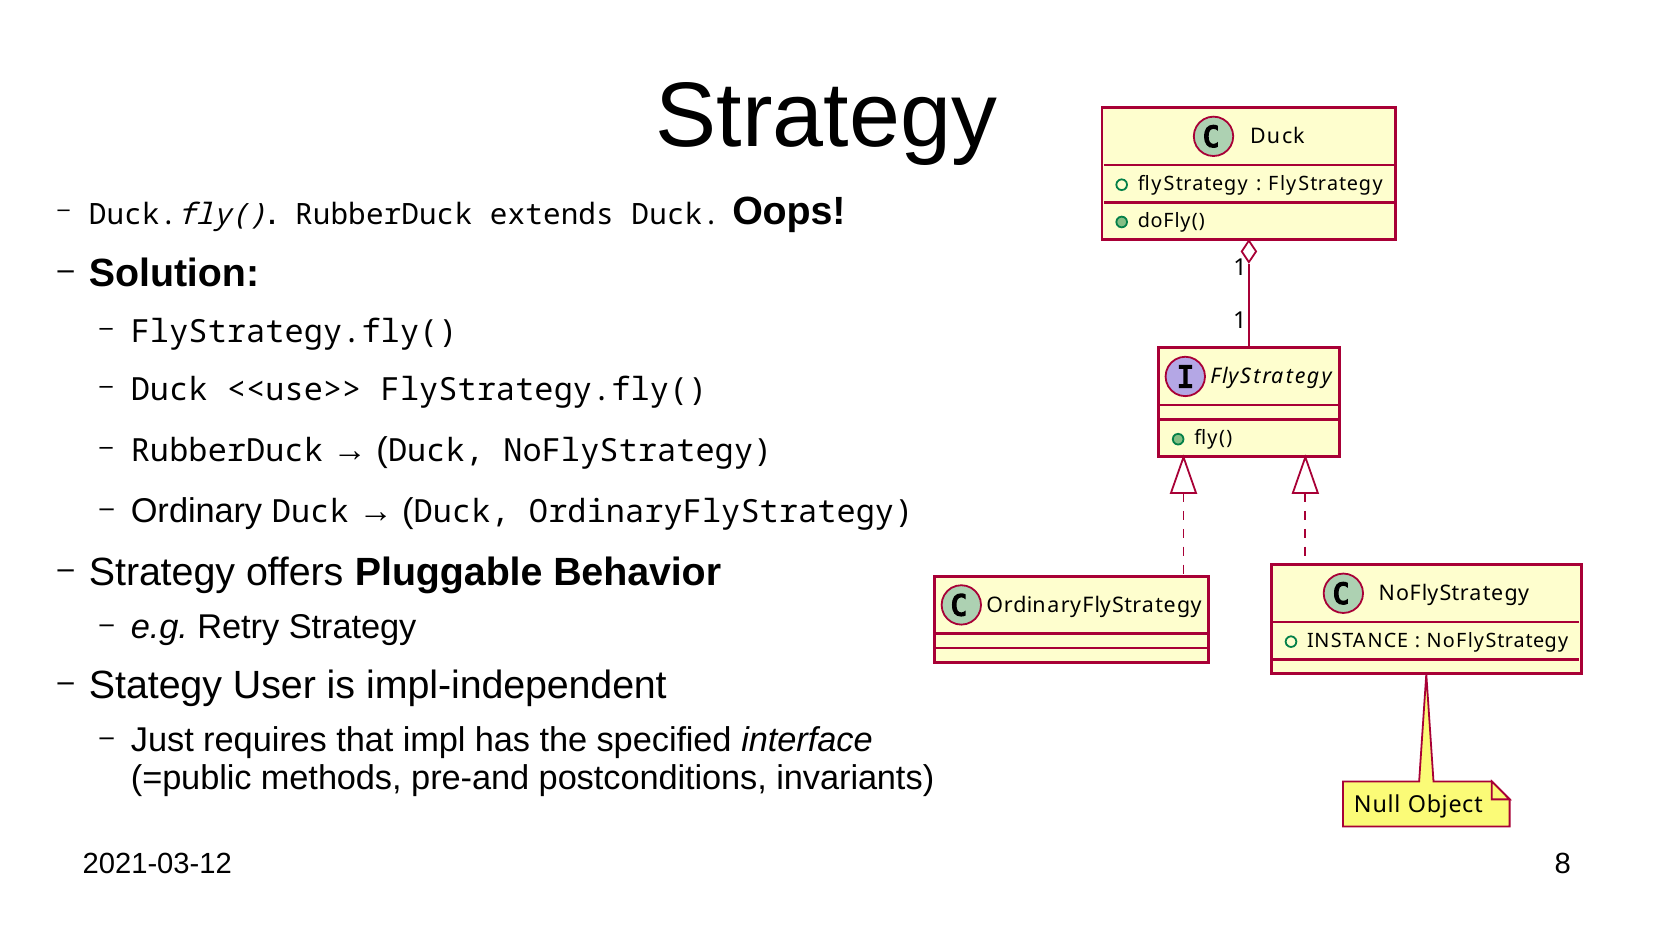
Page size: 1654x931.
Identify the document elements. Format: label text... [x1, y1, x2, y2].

title Strategy [82, 37, 1571, 188]
picture [921, 94, 1595, 840]
list Duck.fly(). RubberDuck extends Duck. Oops! Solution: FlyStrategy.fly() Duck <<use>> FlyStrategy.fly() RubberDuck → (Duck, NoFlyStrategy) Ordinary Duck → (Duck, OrdinaryFlyStrategy) Strategy offers Pluggable Behavior e.g. Retry Strategy Stategy User is impl-independent Just requires that impl has the specified interface (=public methods, pre-and postconditions, invariants) [47, 188, 921, 804]
